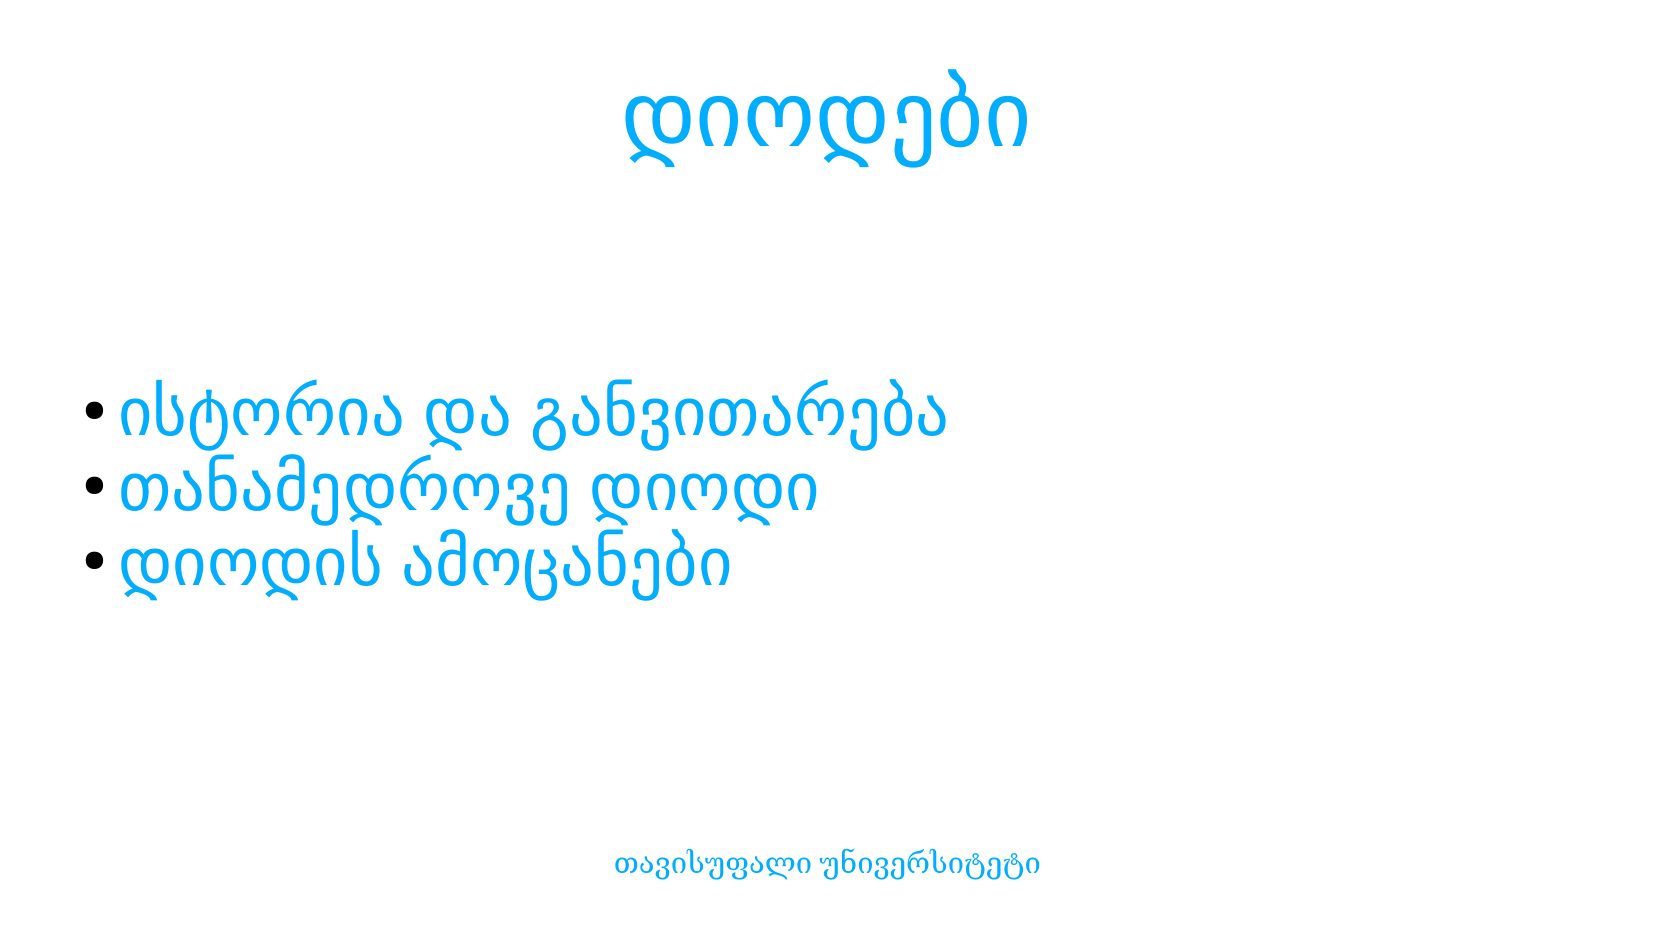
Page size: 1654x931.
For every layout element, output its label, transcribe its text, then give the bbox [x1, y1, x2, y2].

title დიოდები [82, 37, 1571, 193]
subtitle ისტორია და განვითარება თანამედროვე დიოდი დიოდის ამოცანები [82, 217, 1571, 758]
